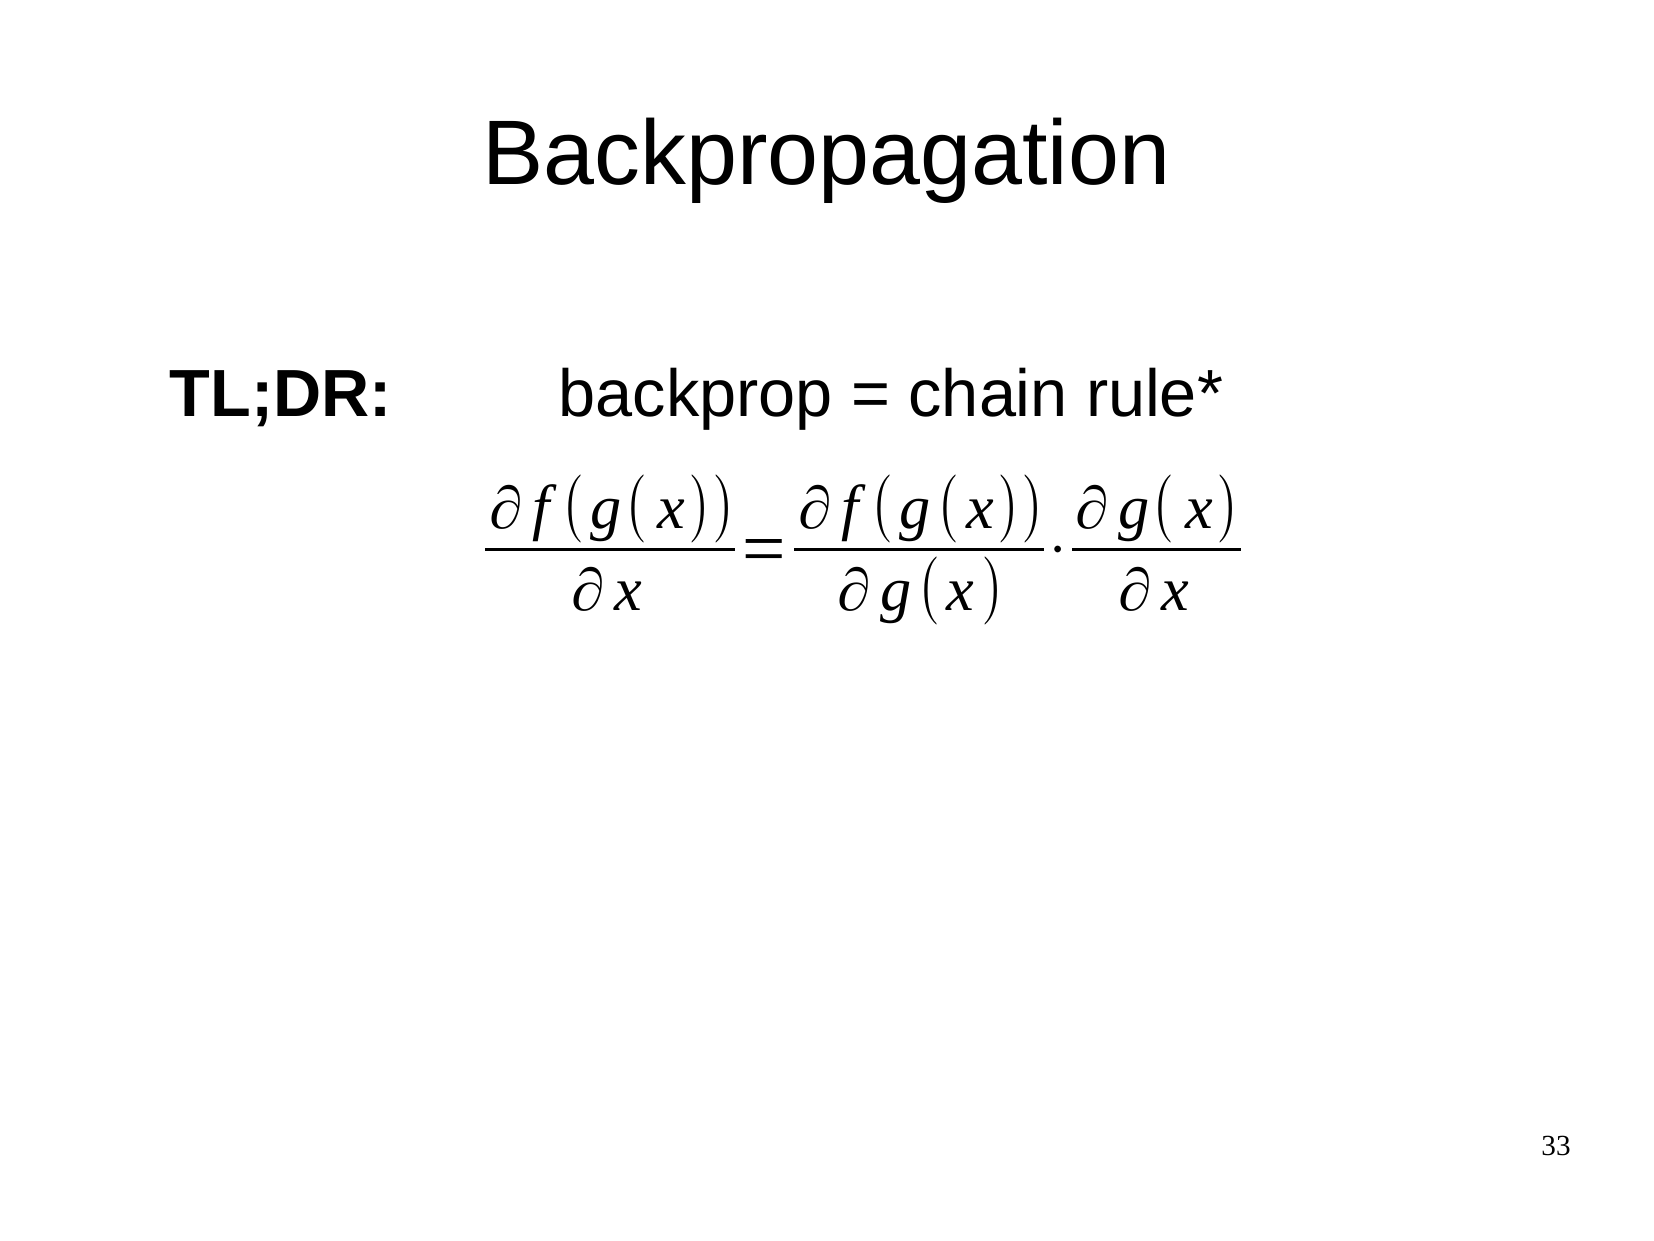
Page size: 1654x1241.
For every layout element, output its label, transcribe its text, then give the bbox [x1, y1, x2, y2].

chart [465, 469, 1258, 630]
text_box TL;DR: backprop = chain rule* [36, 356, 1472, 501]
title Backpropagation [82, 49, 1571, 257]
